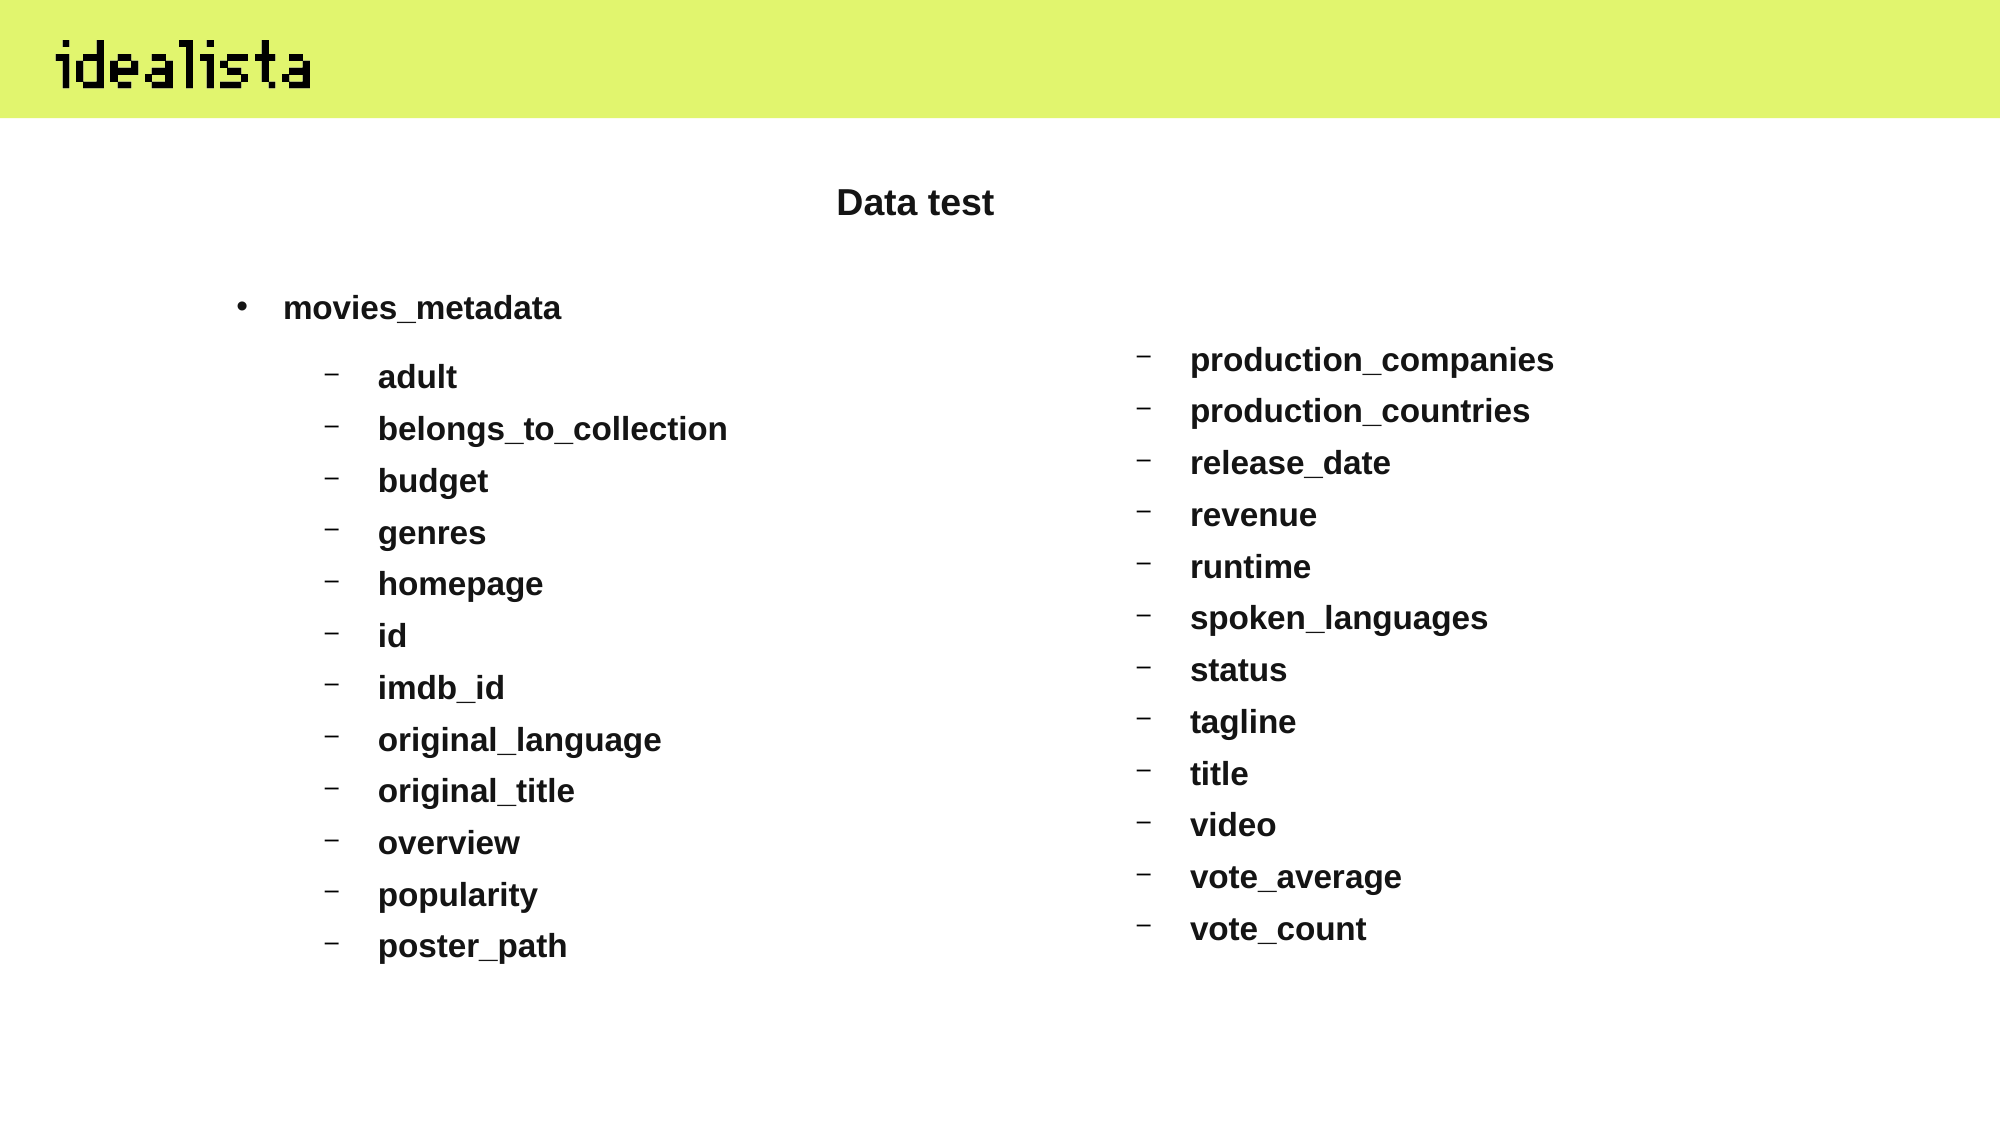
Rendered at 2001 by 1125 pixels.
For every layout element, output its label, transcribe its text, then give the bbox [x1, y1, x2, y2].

list movies_metadata adult belongs_to_collection budget genres homepage id imdb_id original_language original_title overview popularity poster_path production_companies production_countries release_date revenue runtime spoken_languages status tagline title video vote_average vote_count [236, 286, 1861, 650]
title Data test [531, 177, 1300, 225]
picture [53, 36, 318, 92]
